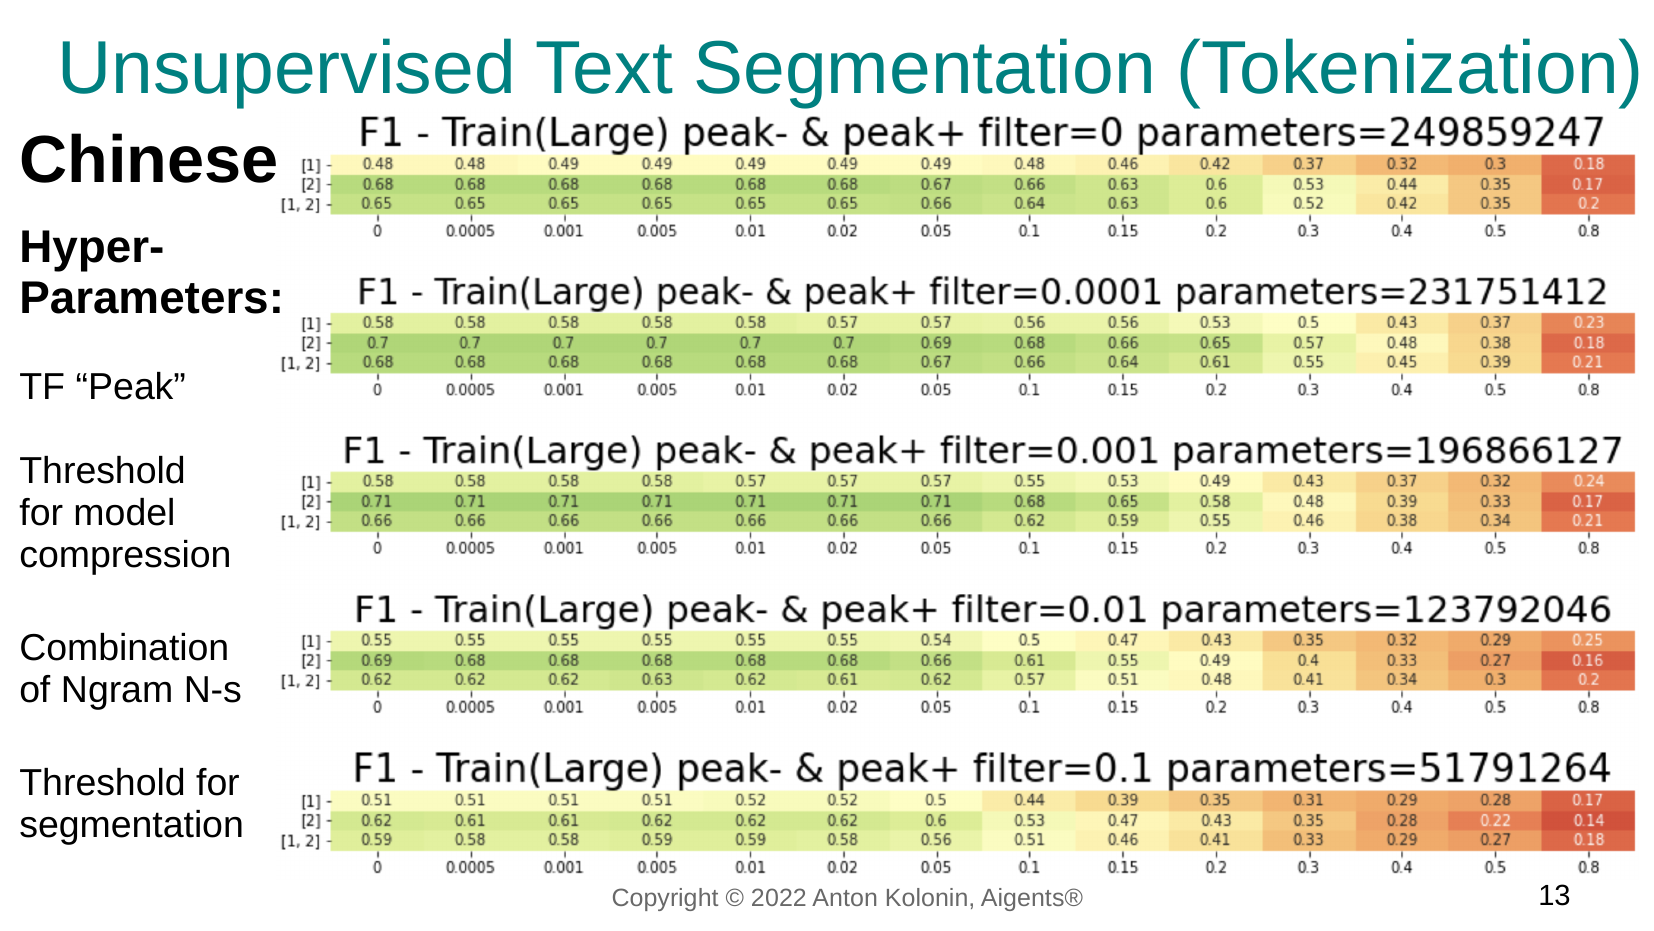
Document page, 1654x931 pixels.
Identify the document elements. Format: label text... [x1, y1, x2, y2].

picture [276, 135, 1639, 880]
text_box Chinese Hyper- Parameters: TF “Peak” Threshold for model compression Combination of Ngram N-s Threshold for segmentation [4, 114, 299, 859]
text_box Unsupervised Text Segmentation (Tokenization) [0, 0, 1653, 135]
